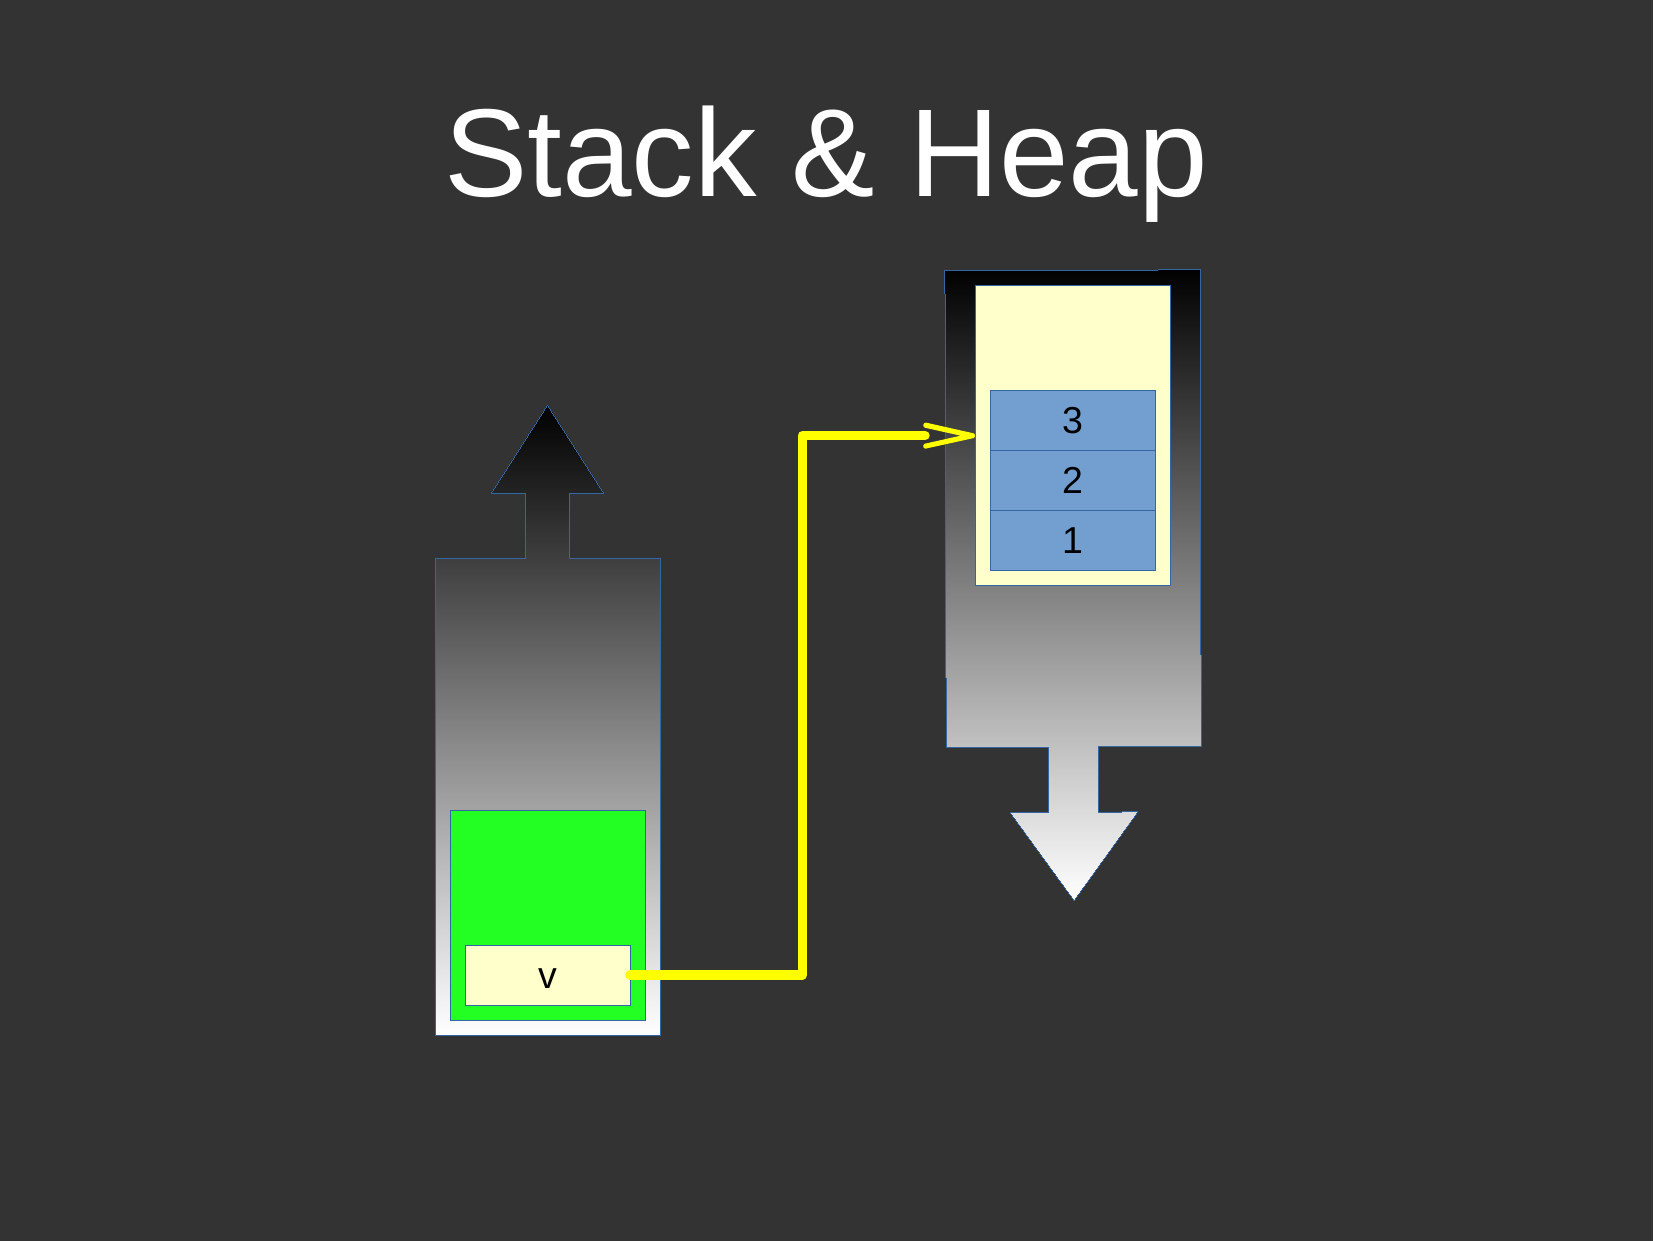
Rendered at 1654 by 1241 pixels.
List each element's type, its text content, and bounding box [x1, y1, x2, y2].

text_box 2 [990, 450, 1156, 510]
title Stack & Heap [82, 49, 1571, 257]
text_box [435, 405, 661, 1036]
text_box [944, 269, 1202, 901]
text_box 3 [990, 390, 1156, 450]
text_box 1 [990, 510, 1156, 571]
text_box v [465, 945, 631, 1006]
text_box [945, 433, 957, 438]
